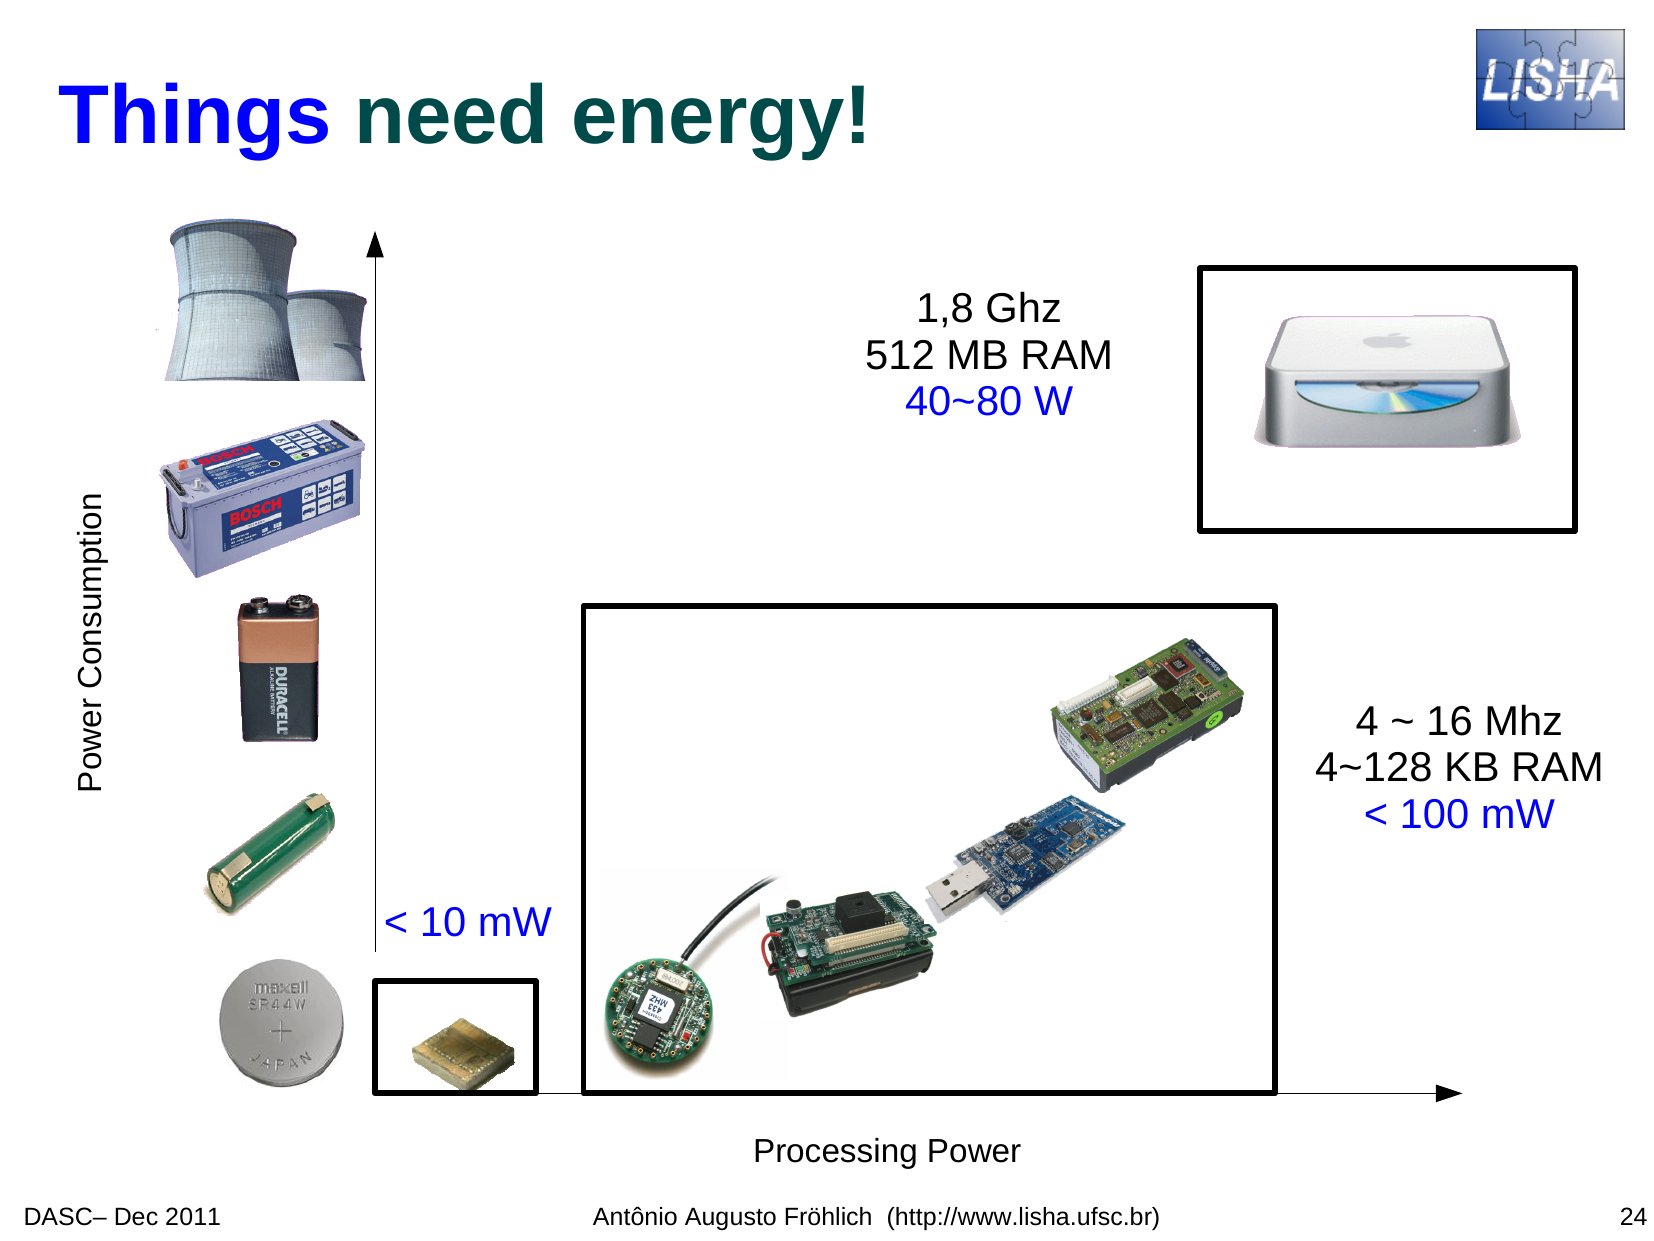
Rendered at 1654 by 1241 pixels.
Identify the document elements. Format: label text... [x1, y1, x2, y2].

picture [412, 1018, 515, 1090]
picture [150, 212, 376, 381]
picture [1237, 271, 1538, 494]
picture [1476, 29, 1625, 130]
picture [187, 952, 376, 1094]
text_box 4 ~ 16 Mhz 4~128 KB RAM < 100 mW [1315, 697, 1605, 906]
text_box Power Consumption [70, 493, 113, 794]
text_box 1,8 Ghz 512 MB RAM 40~80 W [865, 284, 1114, 494]
title Things need energy! [58, 11, 1463, 219]
text_box Processing Power [753, 1132, 1022, 1175]
picture [150, 418, 376, 944]
picture [598, 637, 1244, 1080]
text_box < 10 mW [383, 898, 553, 951]
